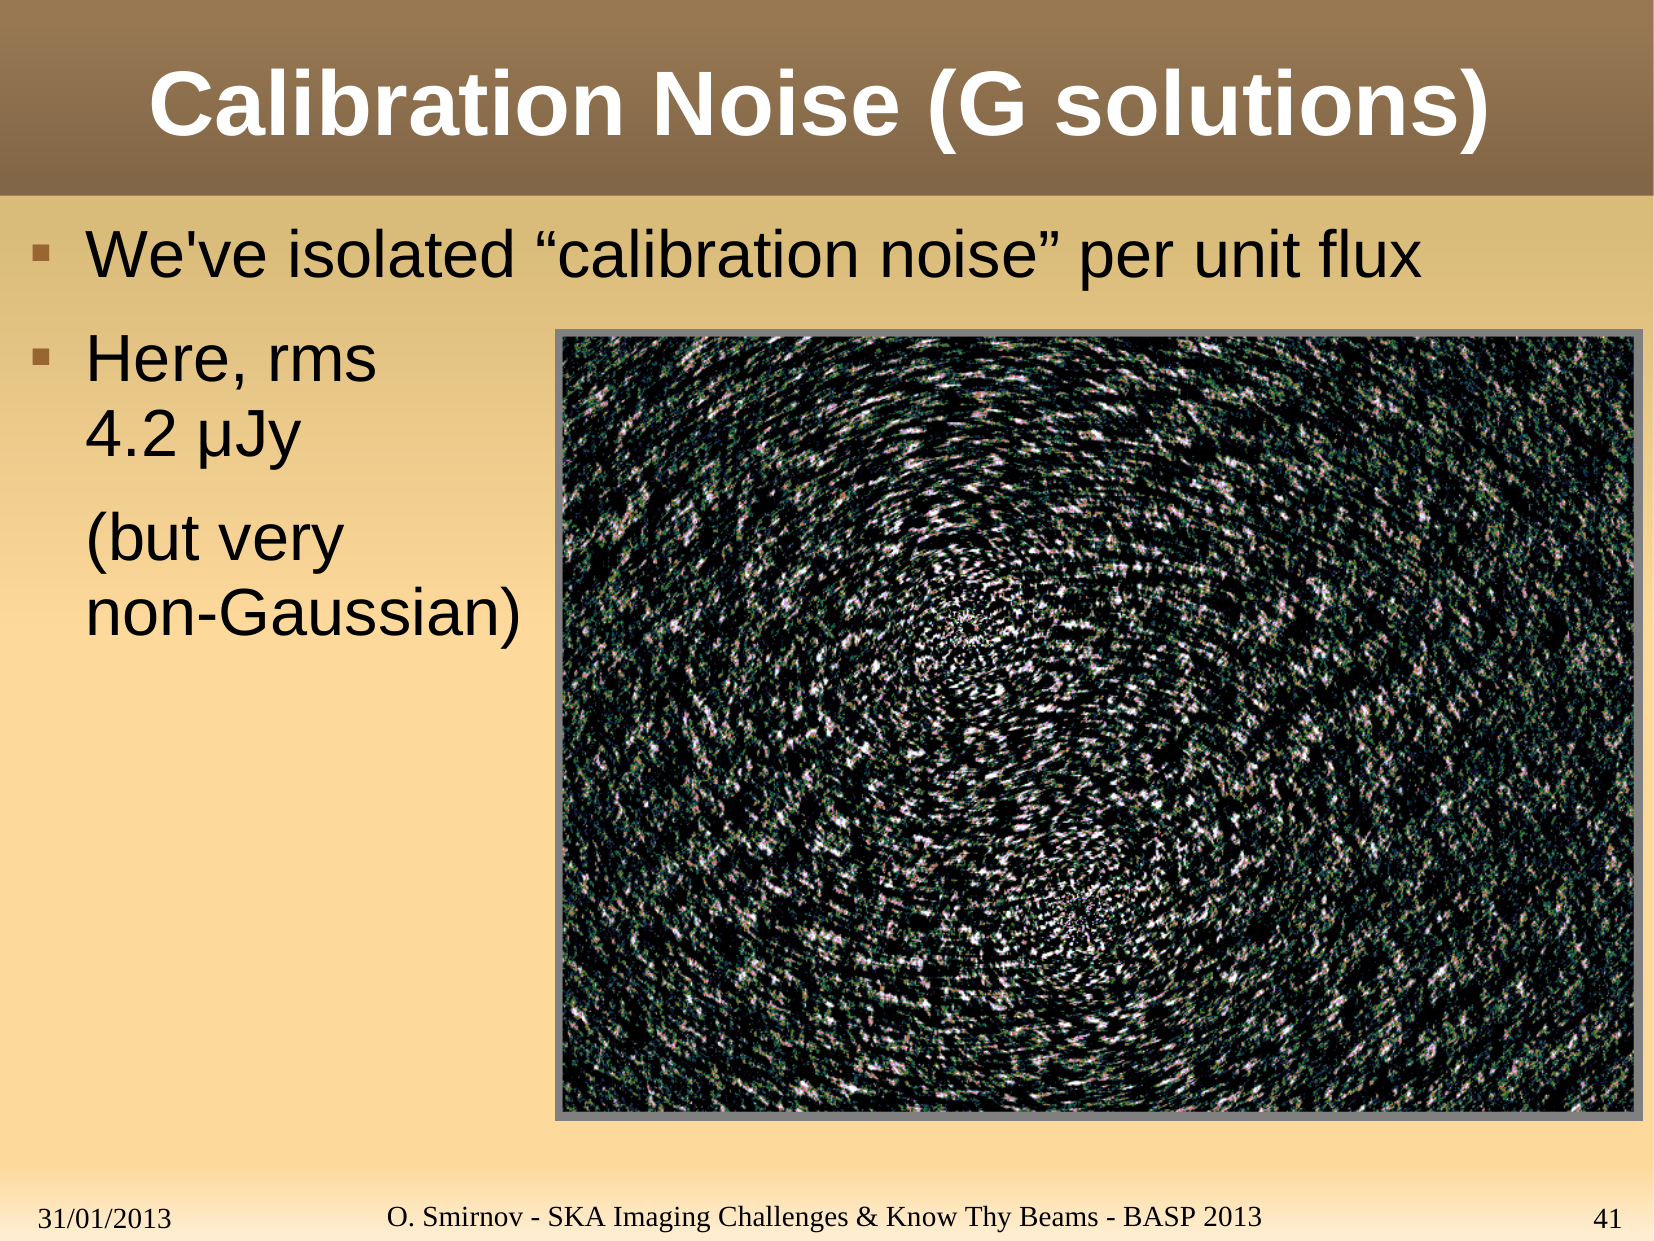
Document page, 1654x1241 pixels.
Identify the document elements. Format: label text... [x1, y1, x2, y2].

title Calibration Noise (G solutions) [76, 0, 1565, 208]
list We've isolated “calibration noise” per unit flux Here, rms 4.2 μJy (but very non-Gaussian) [15, 216, 1504, 1036]
picture [0, 0, 1654, 1241]
